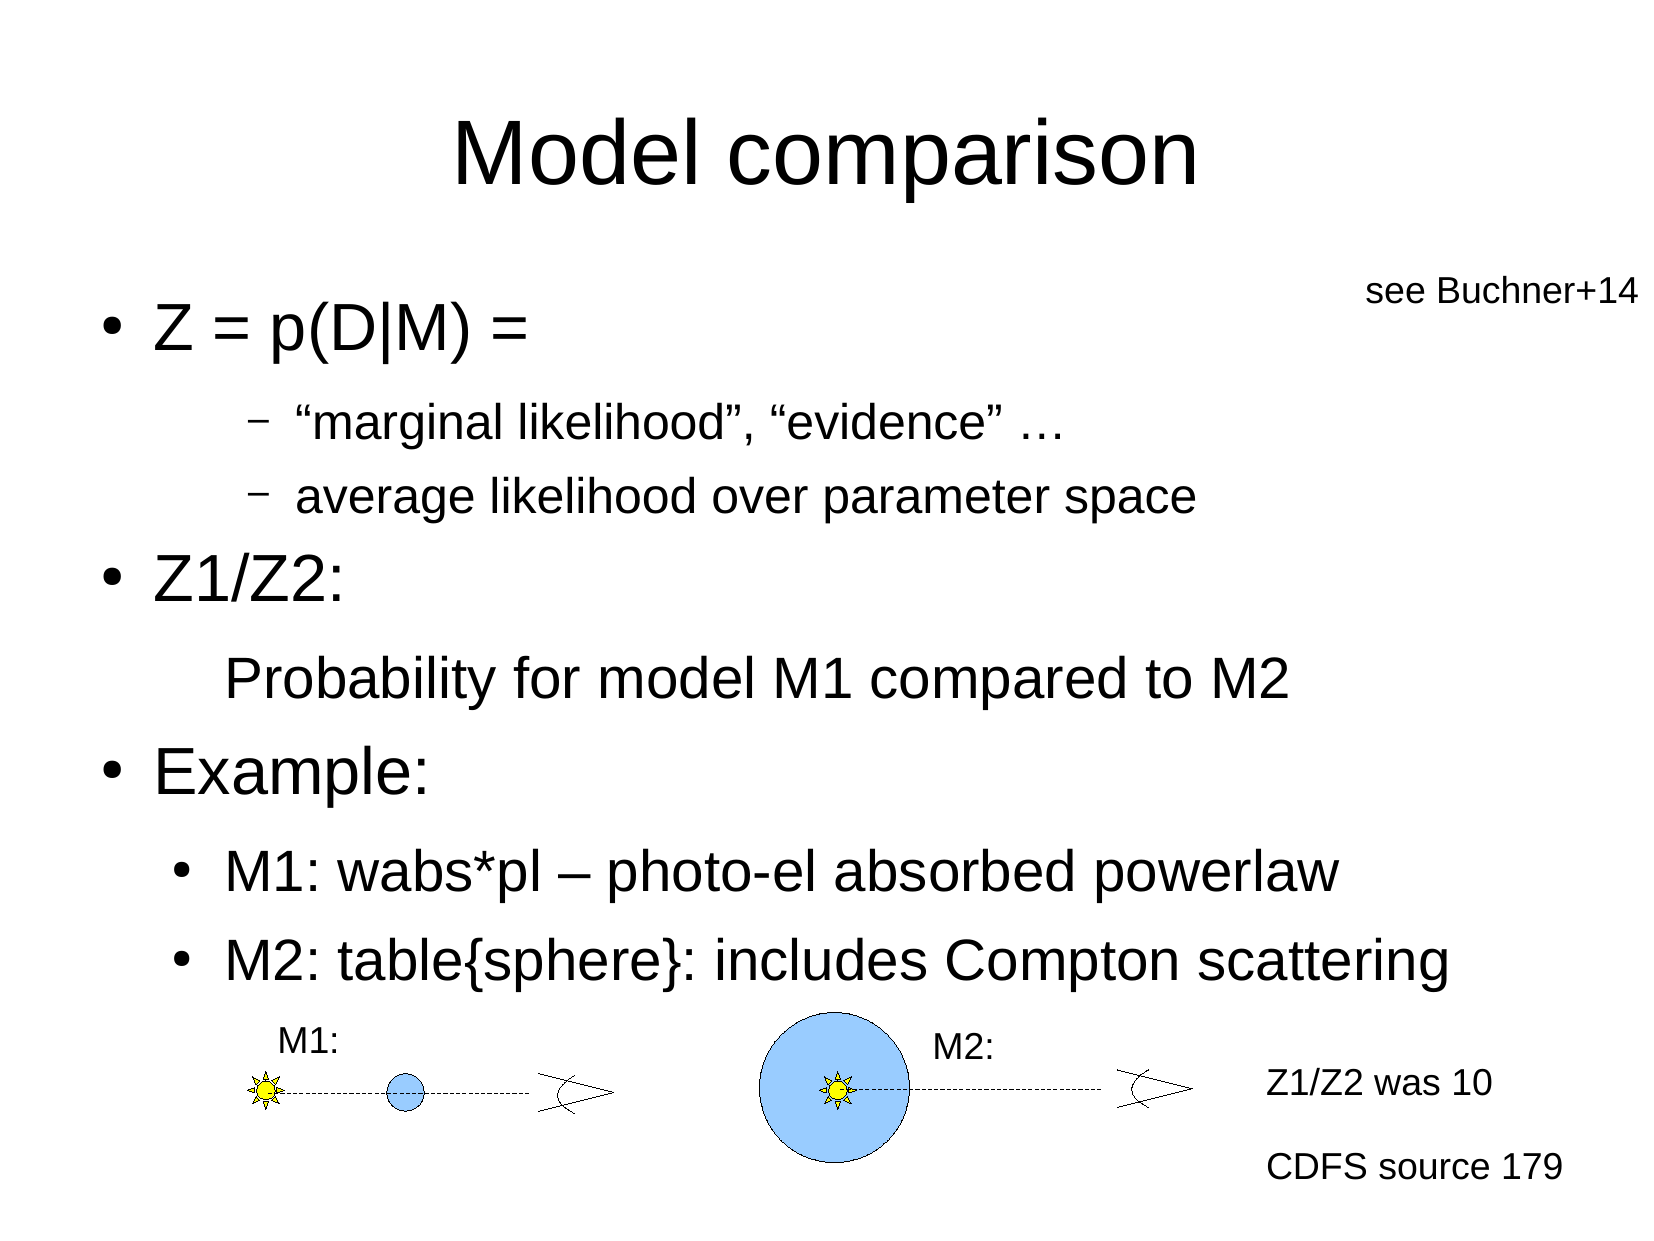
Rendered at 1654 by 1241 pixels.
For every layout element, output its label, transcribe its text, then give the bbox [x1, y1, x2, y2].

text_box [759, 1012, 910, 1163]
text_box [247, 1087, 255, 1093]
list Z = p(D|M) = “marginal likelihood”, “evidence” … average likelihood over parameter space Z1/Z2: Probability for model M1 compared to M2 Example: M1: wabs*pl – photo-el absorbed powerlaw M2: table{sphere}: includes Compton scattering [82, 290, 1571, 1010]
title Model comparison [82, 49, 1571, 257]
text_box Z1/Z2 was 10 CDFS source 179 [1251, 1053, 1589, 1195]
text_box M1: [262, 1012, 413, 1070]
text_box M2: [917, 1018, 1068, 1076]
text_box see Buchner+14 [1237, 262, 1654, 320]
text_box [263, 1101, 269, 1110]
text_box [252, 1071, 285, 1104]
text_box [386, 1073, 425, 1112]
